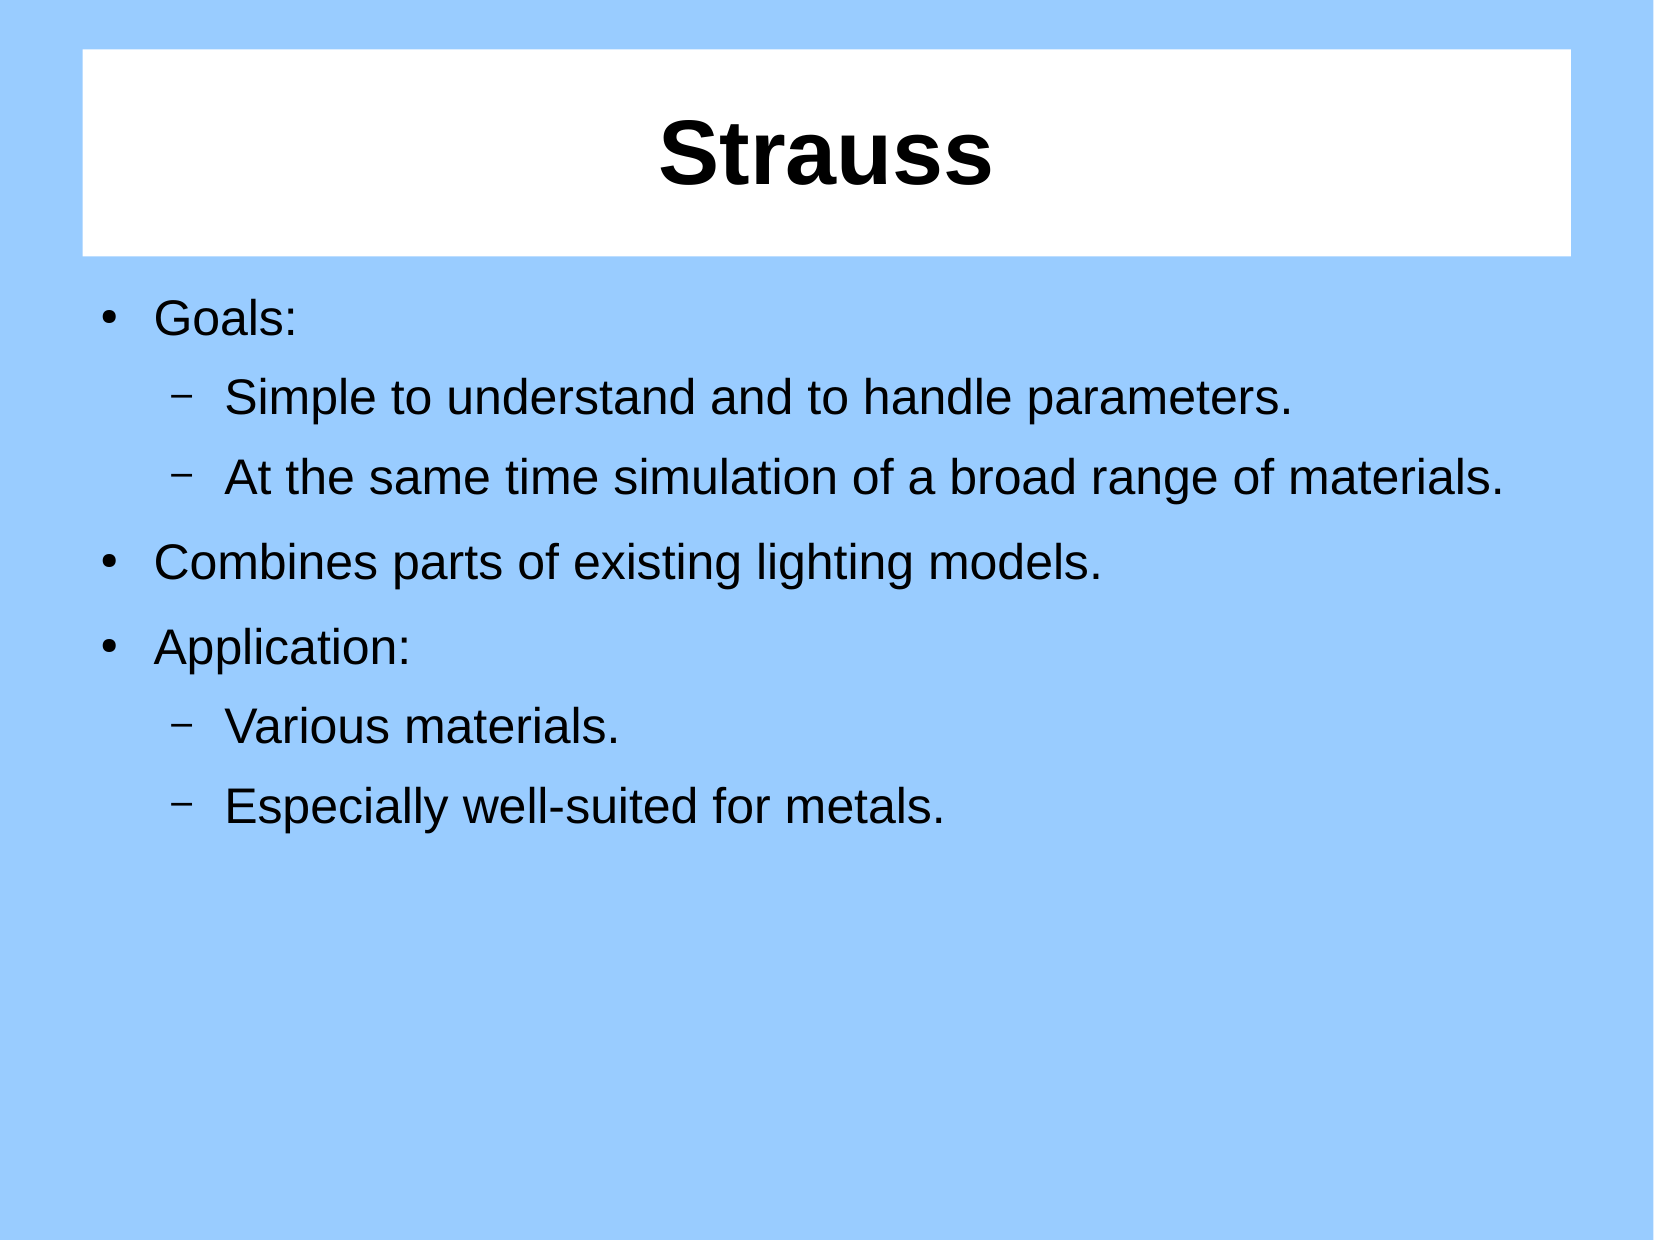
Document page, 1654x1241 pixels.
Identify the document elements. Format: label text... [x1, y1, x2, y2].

title Strauss [82, 49, 1571, 257]
list Goals: Simple to understand and to handle parameters. At the same time simulation of a broad range of materials. Combines parts of existing lighting models. Application: Various materials. Especially well-suited for metals. [82, 290, 1571, 1170]
